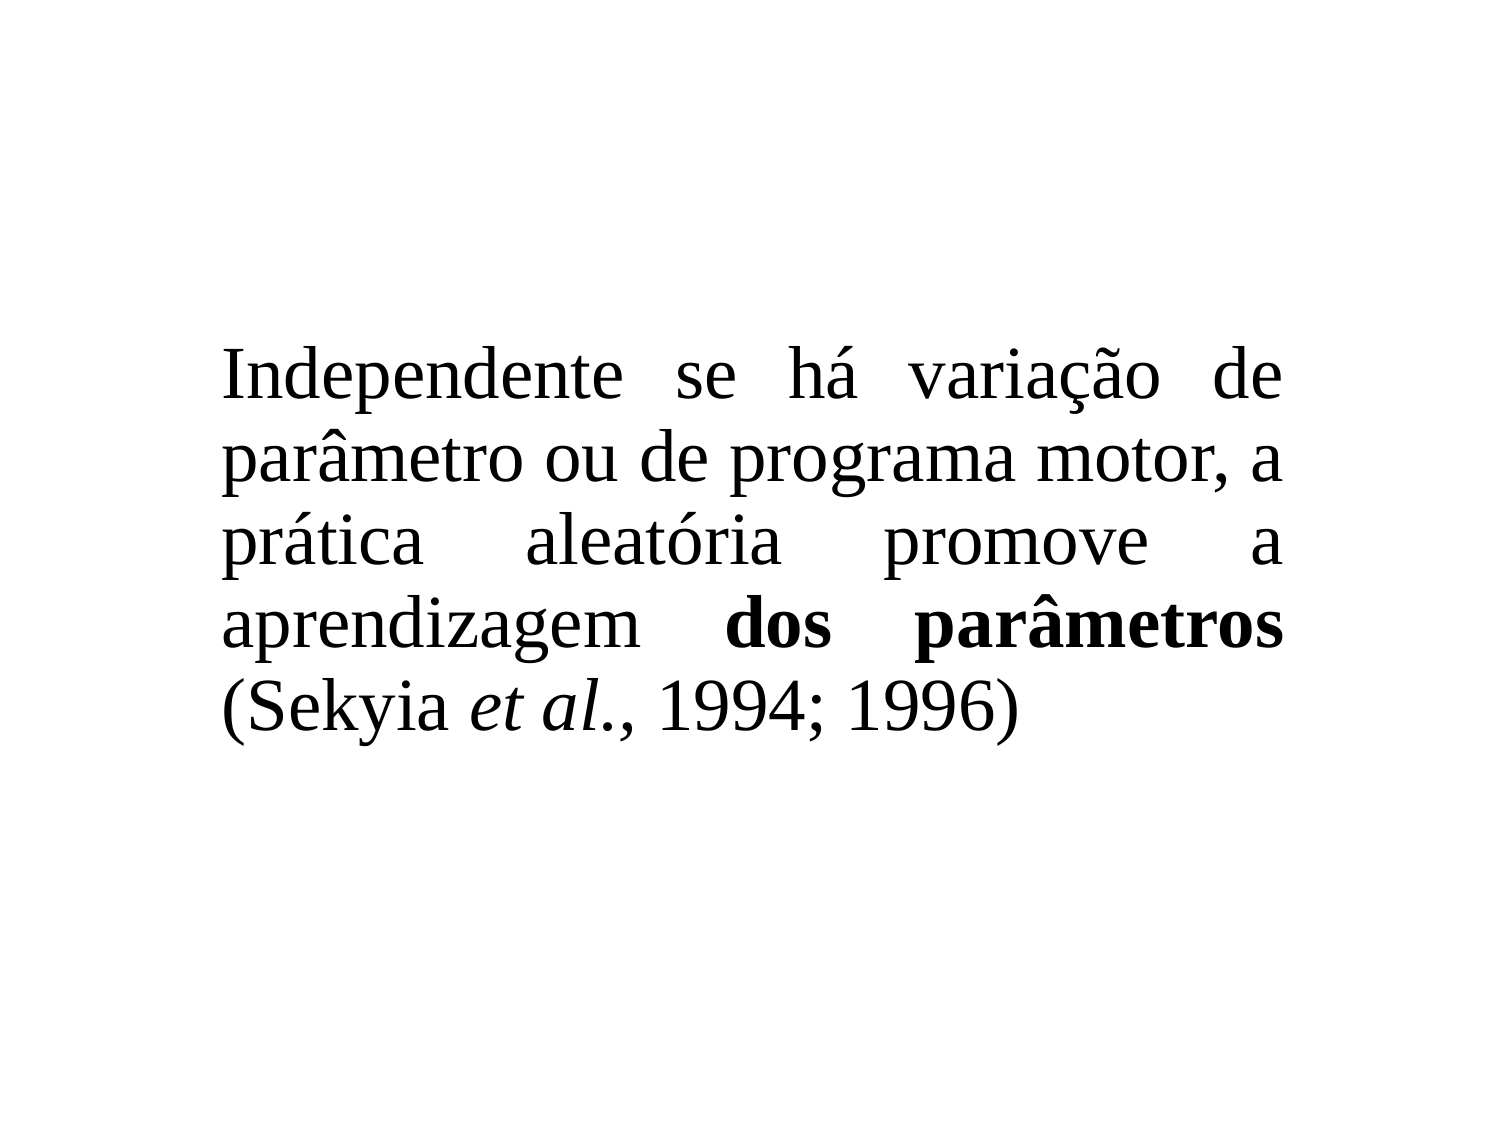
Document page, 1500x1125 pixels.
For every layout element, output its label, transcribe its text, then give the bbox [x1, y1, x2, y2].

text_box Independente se há variação de parâmetro ou de programa motor, a prática aleatória promove a aprendizagem dos parâmetros (Sekyia et al., 1994; 1996) [206, 324, 1300, 755]
